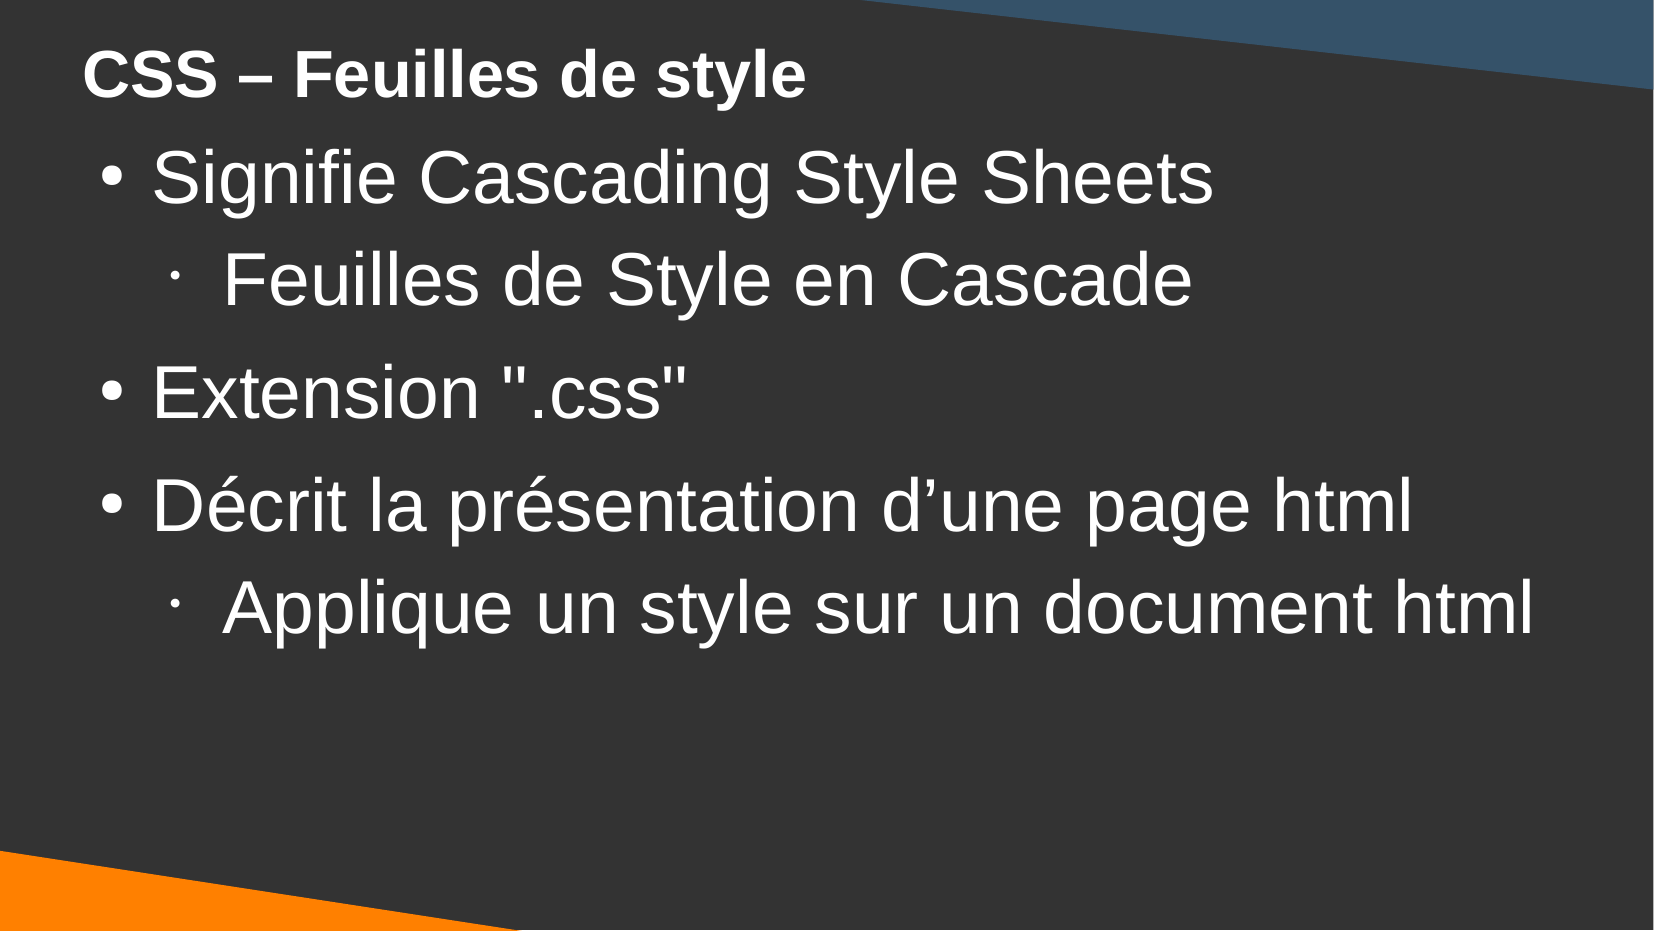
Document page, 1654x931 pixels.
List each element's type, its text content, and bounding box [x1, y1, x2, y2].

text_box [860, 0, 1654, 90]
text_box [0, 850, 522, 931]
title CSS – Feuilles de style [82, 37, 1571, 114]
list Signifie Cascading Style Sheets Feuilles de Style en Cascade Extension ".css" Décrit la présentation d’une page html Applique un style sur un document html [80, 135, 1605, 780]
